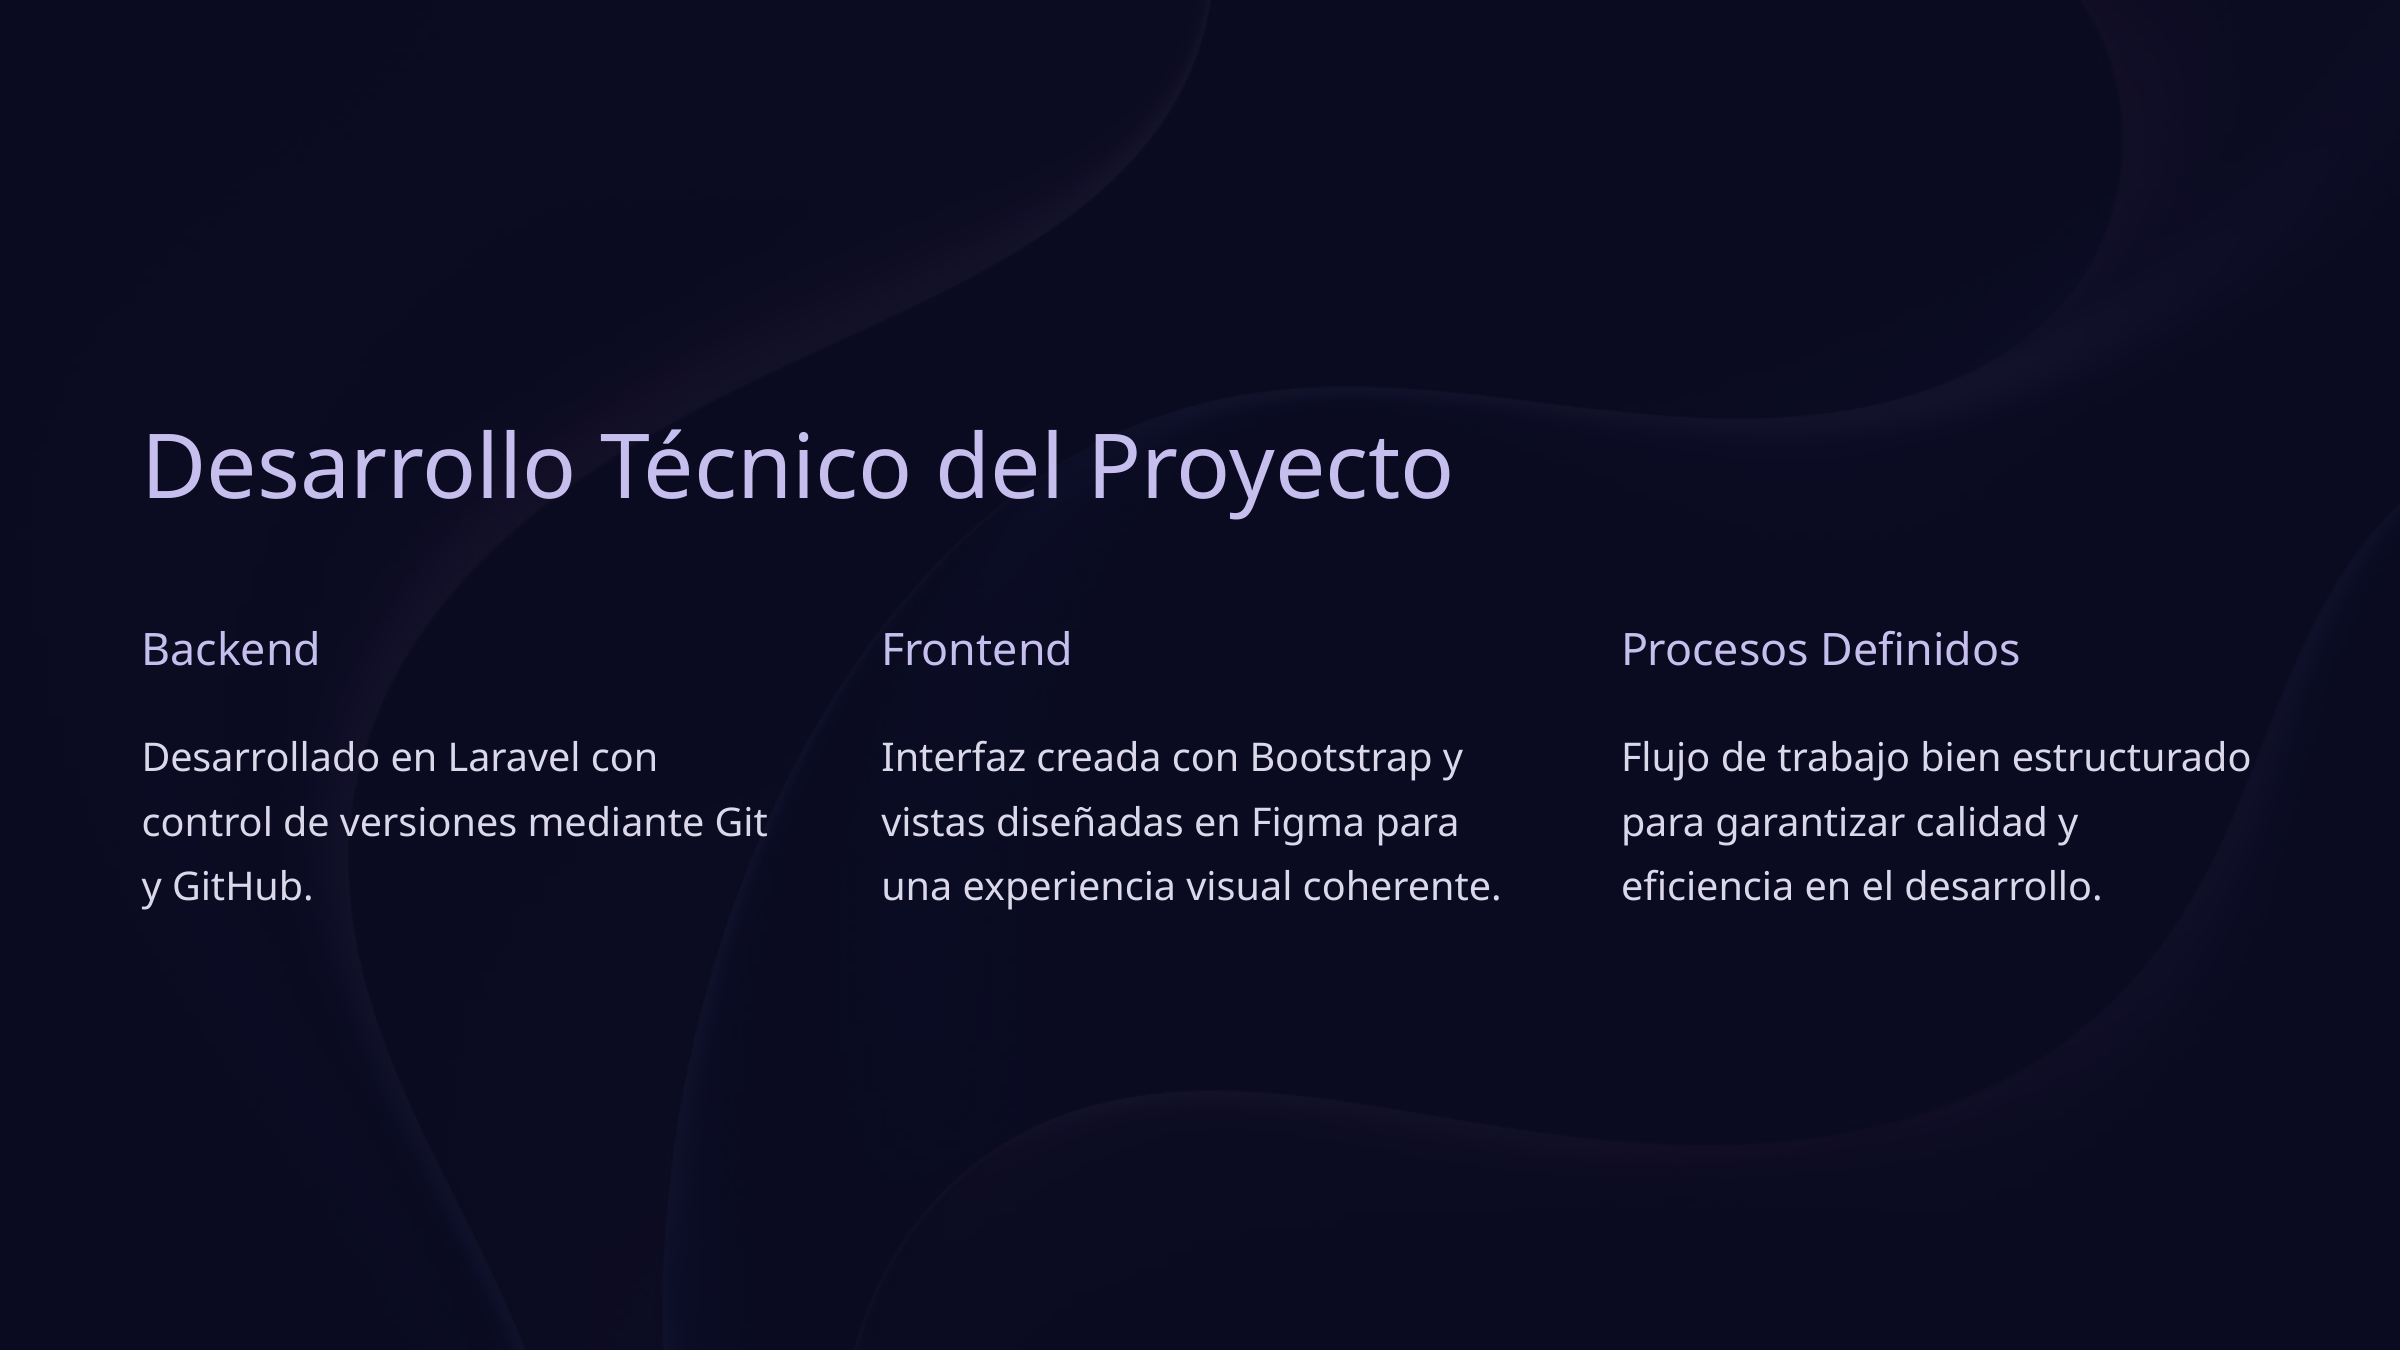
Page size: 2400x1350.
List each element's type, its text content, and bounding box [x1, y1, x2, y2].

text_box Interfaz creada con Bootstrap y vistas diseñadas en Figma para una experiencia visual coherente. [881, 714, 1521, 910]
text_box Desarrollado en Laravel con control de versiones mediante Git y GitHub. [141, 714, 782, 845]
text_box Procesos Definidos [1620, 618, 2071, 675]
text_box Frontend [881, 618, 1332, 675]
text_box Flujo de trabajo bien estructurado para garantizar calidad y eficiencia en el desarrollo. [1620, 714, 2261, 910]
text_box Backend [141, 618, 592, 675]
text_box Desarrollo Técnico del Proyecto [141, 404, 1543, 517]
